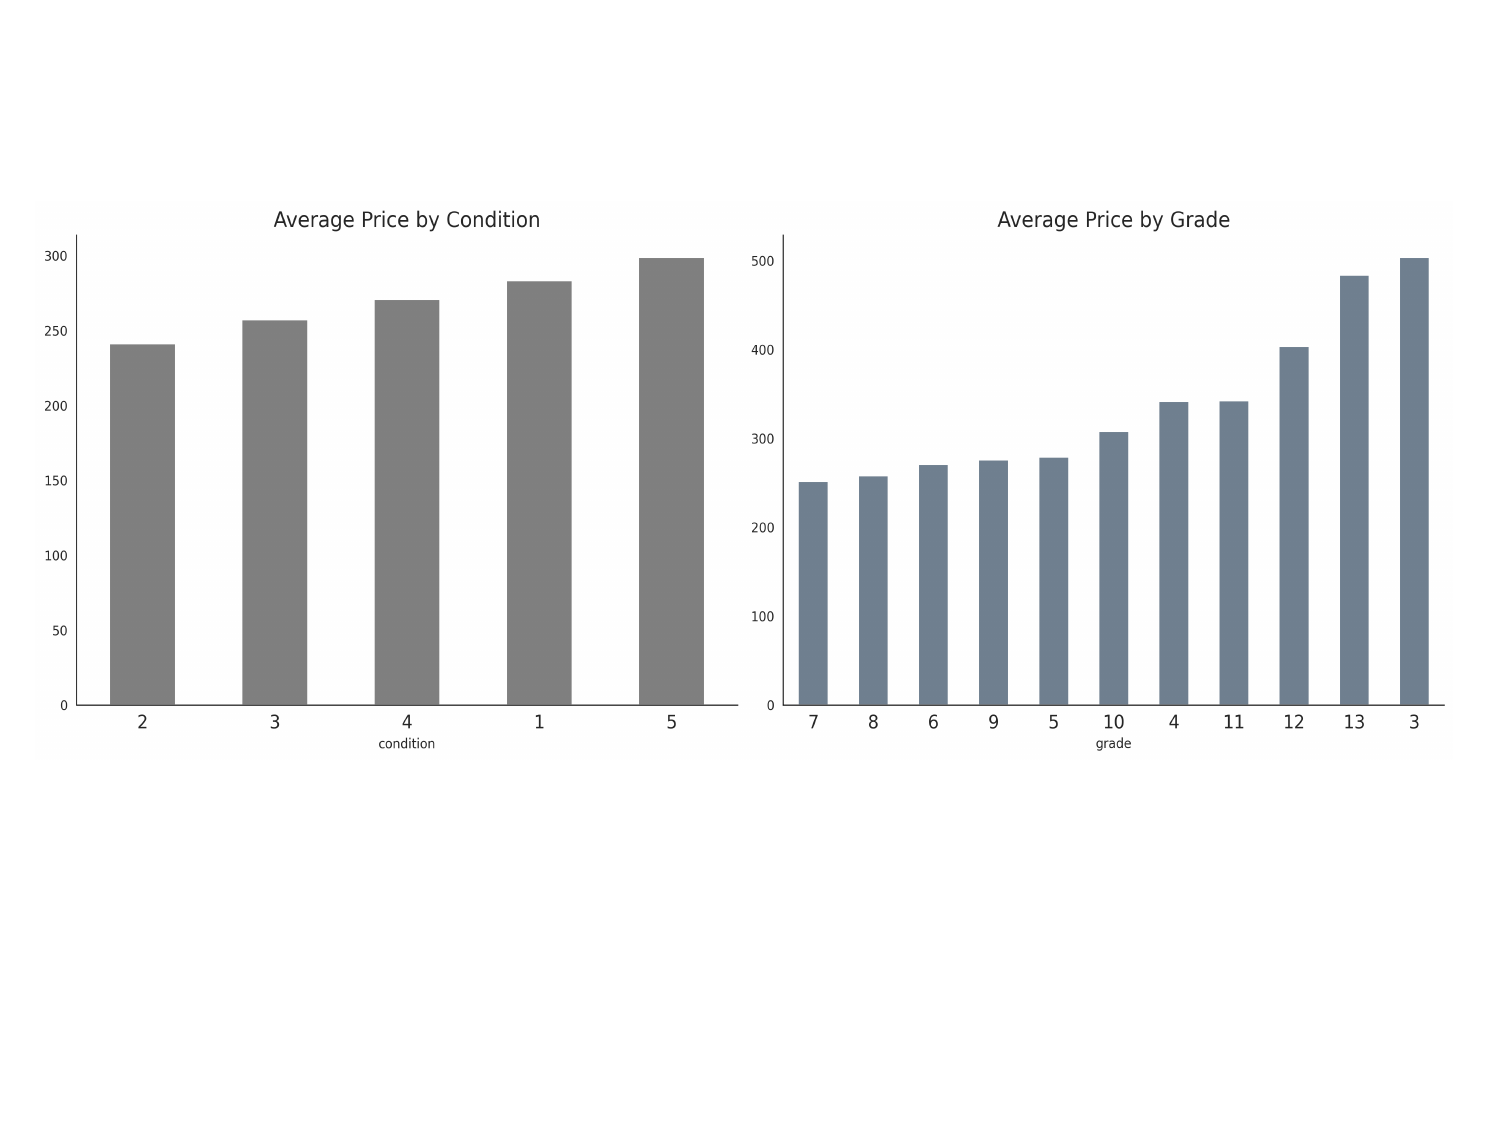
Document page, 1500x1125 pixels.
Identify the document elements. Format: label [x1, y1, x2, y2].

picture [35, 201, 1453, 760]
